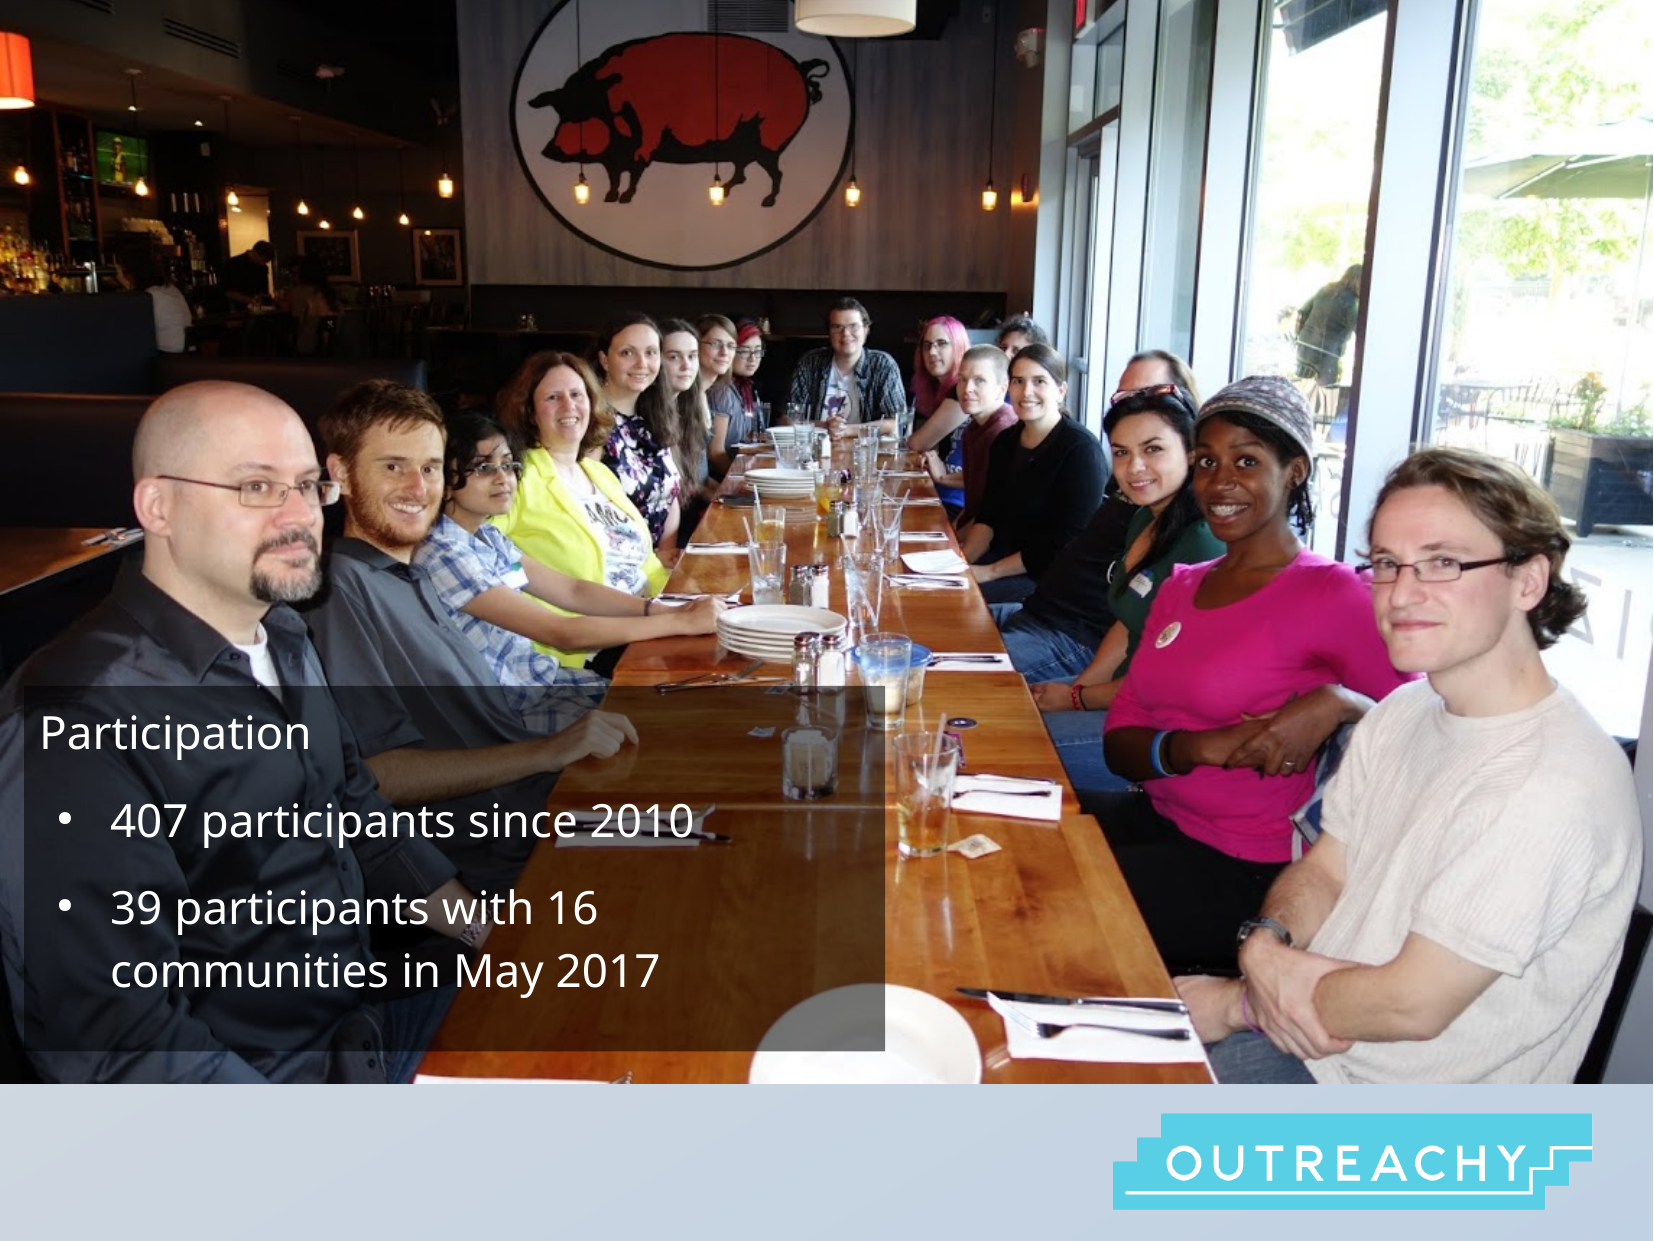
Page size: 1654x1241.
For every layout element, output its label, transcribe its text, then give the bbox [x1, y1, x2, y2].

list Participation 407 participants since 2010 39 participants with 16 communities in May 2017 [24, 685, 886, 1052]
picture [0, 0, 1653, 1084]
picture [1112, 1112, 1593, 1210]
